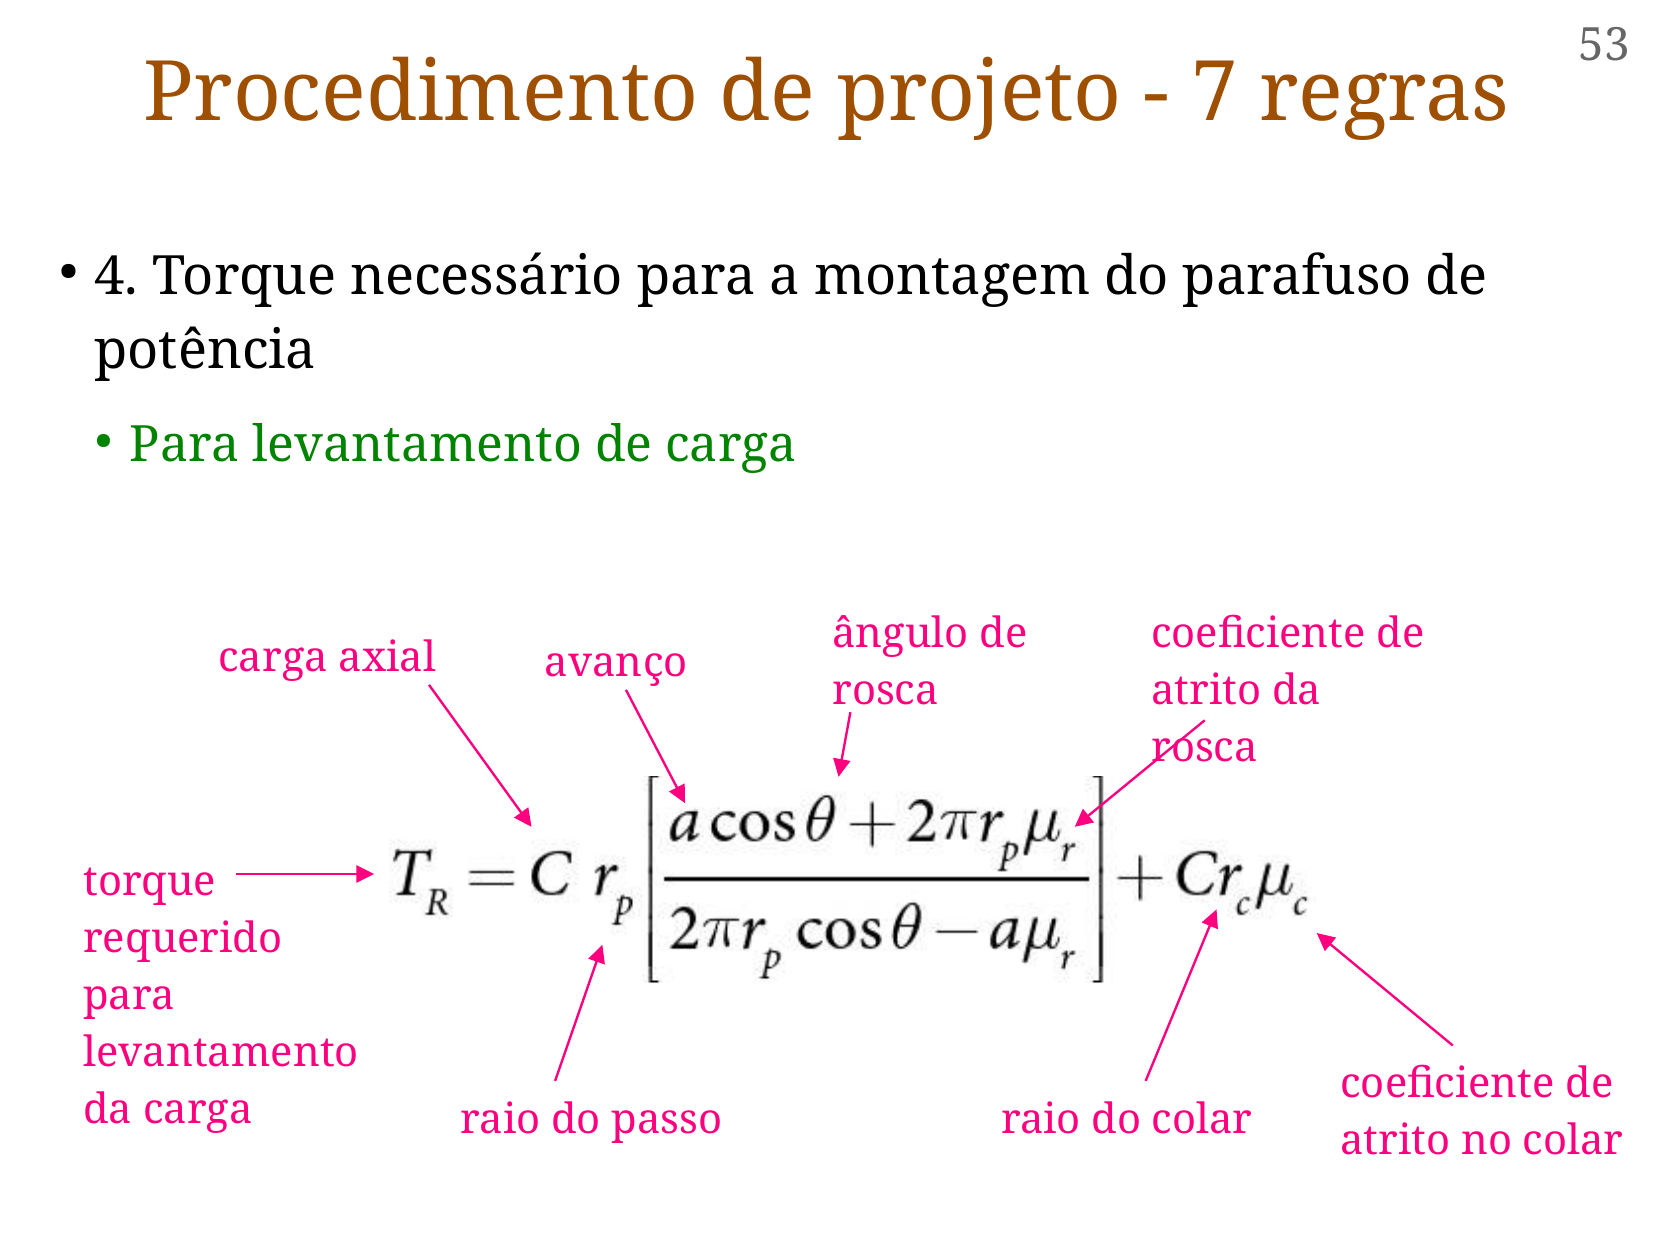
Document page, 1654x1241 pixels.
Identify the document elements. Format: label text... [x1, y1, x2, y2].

list 4. Torque necessário para a montagem do parafuso de potência Para levantamento de carga [59, 236, 1595, 1211]
text_box torque requerido para levantamento da carga [68, 843, 381, 1144]
picture [374, 776, 1317, 989]
text_box carga axial [203, 619, 452, 691]
text_box avanço [529, 624, 709, 753]
text_box raio do passo [446, 1080, 738, 1153]
text_box coeficiente de atrito da rosca [1136, 595, 1447, 782]
text_box ângulo de rosca [817, 595, 1078, 725]
title Procedimento de projeto - 7 regras [59, 29, 1595, 148]
text_box raio do colar [986, 1080, 1268, 1153]
text_box coeficiente de atrito no colar [1325, 1045, 1654, 1175]
